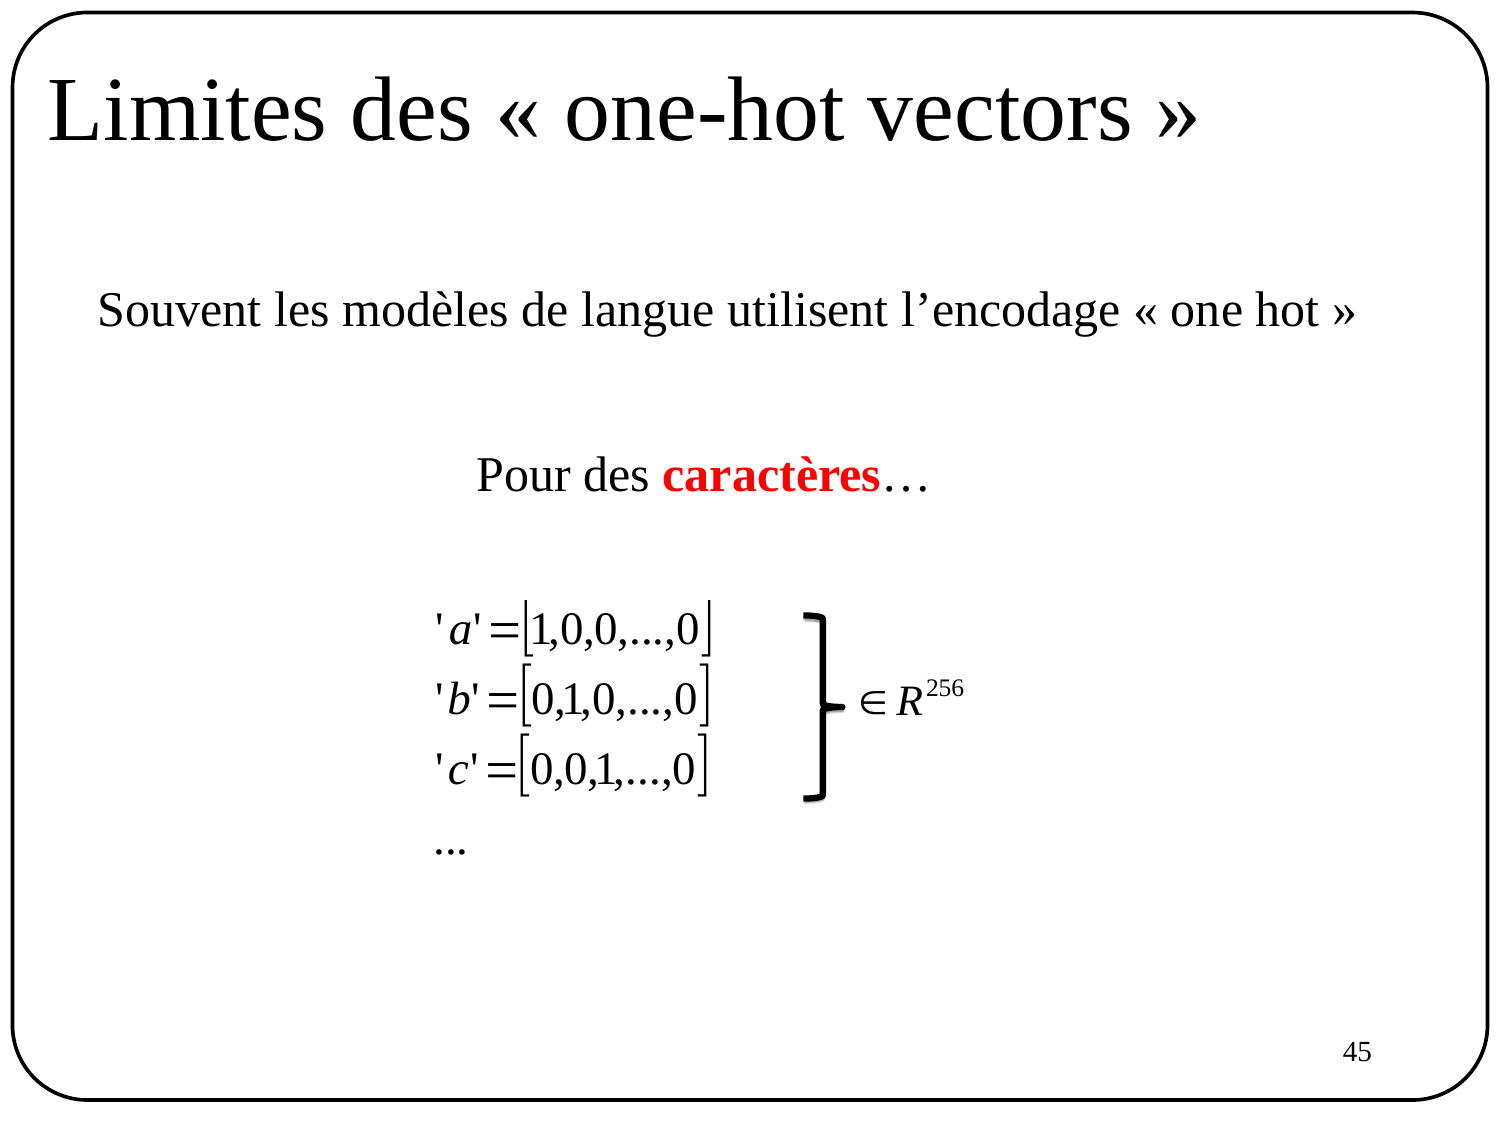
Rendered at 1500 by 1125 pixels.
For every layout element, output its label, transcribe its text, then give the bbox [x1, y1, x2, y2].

text_box Souvent les modèles de langue utilisent l’encodage « one hot » [83, 268, 1373, 344]
title Limites des « one-hot vectors » [32, 10, 1308, 198]
chart [430, 601, 721, 868]
chart [857, 669, 975, 725]
text_box Pour des caractères… [461, 433, 947, 509]
slide_number <number> [1074, 1025, 1388, 1100]
picture [429, 600, 719, 865]
picture [856, 668, 973, 723]
